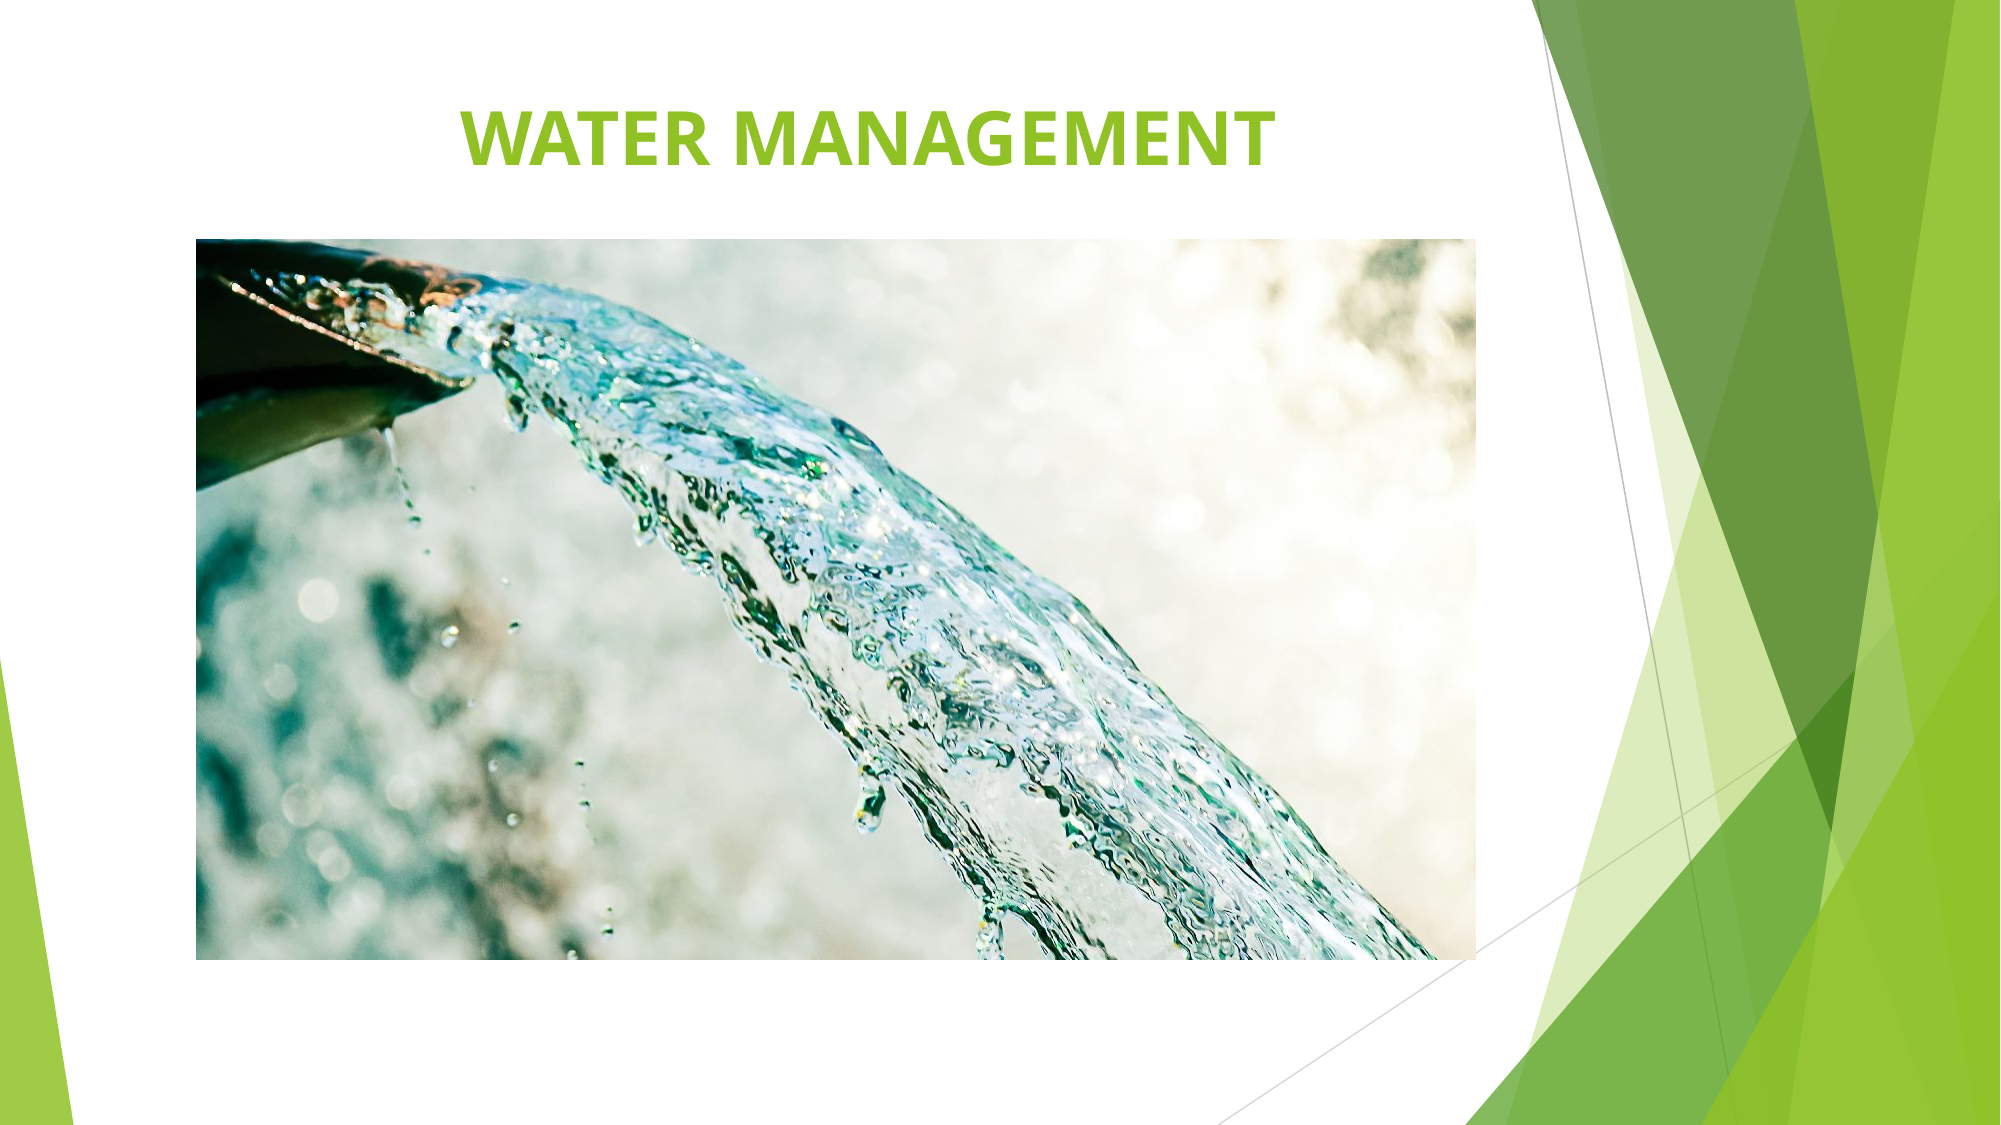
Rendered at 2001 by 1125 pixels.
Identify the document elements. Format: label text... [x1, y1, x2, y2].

picture [196, 239, 1476, 960]
title WATER MANAGEMENT [164, 82, 1575, 223]
